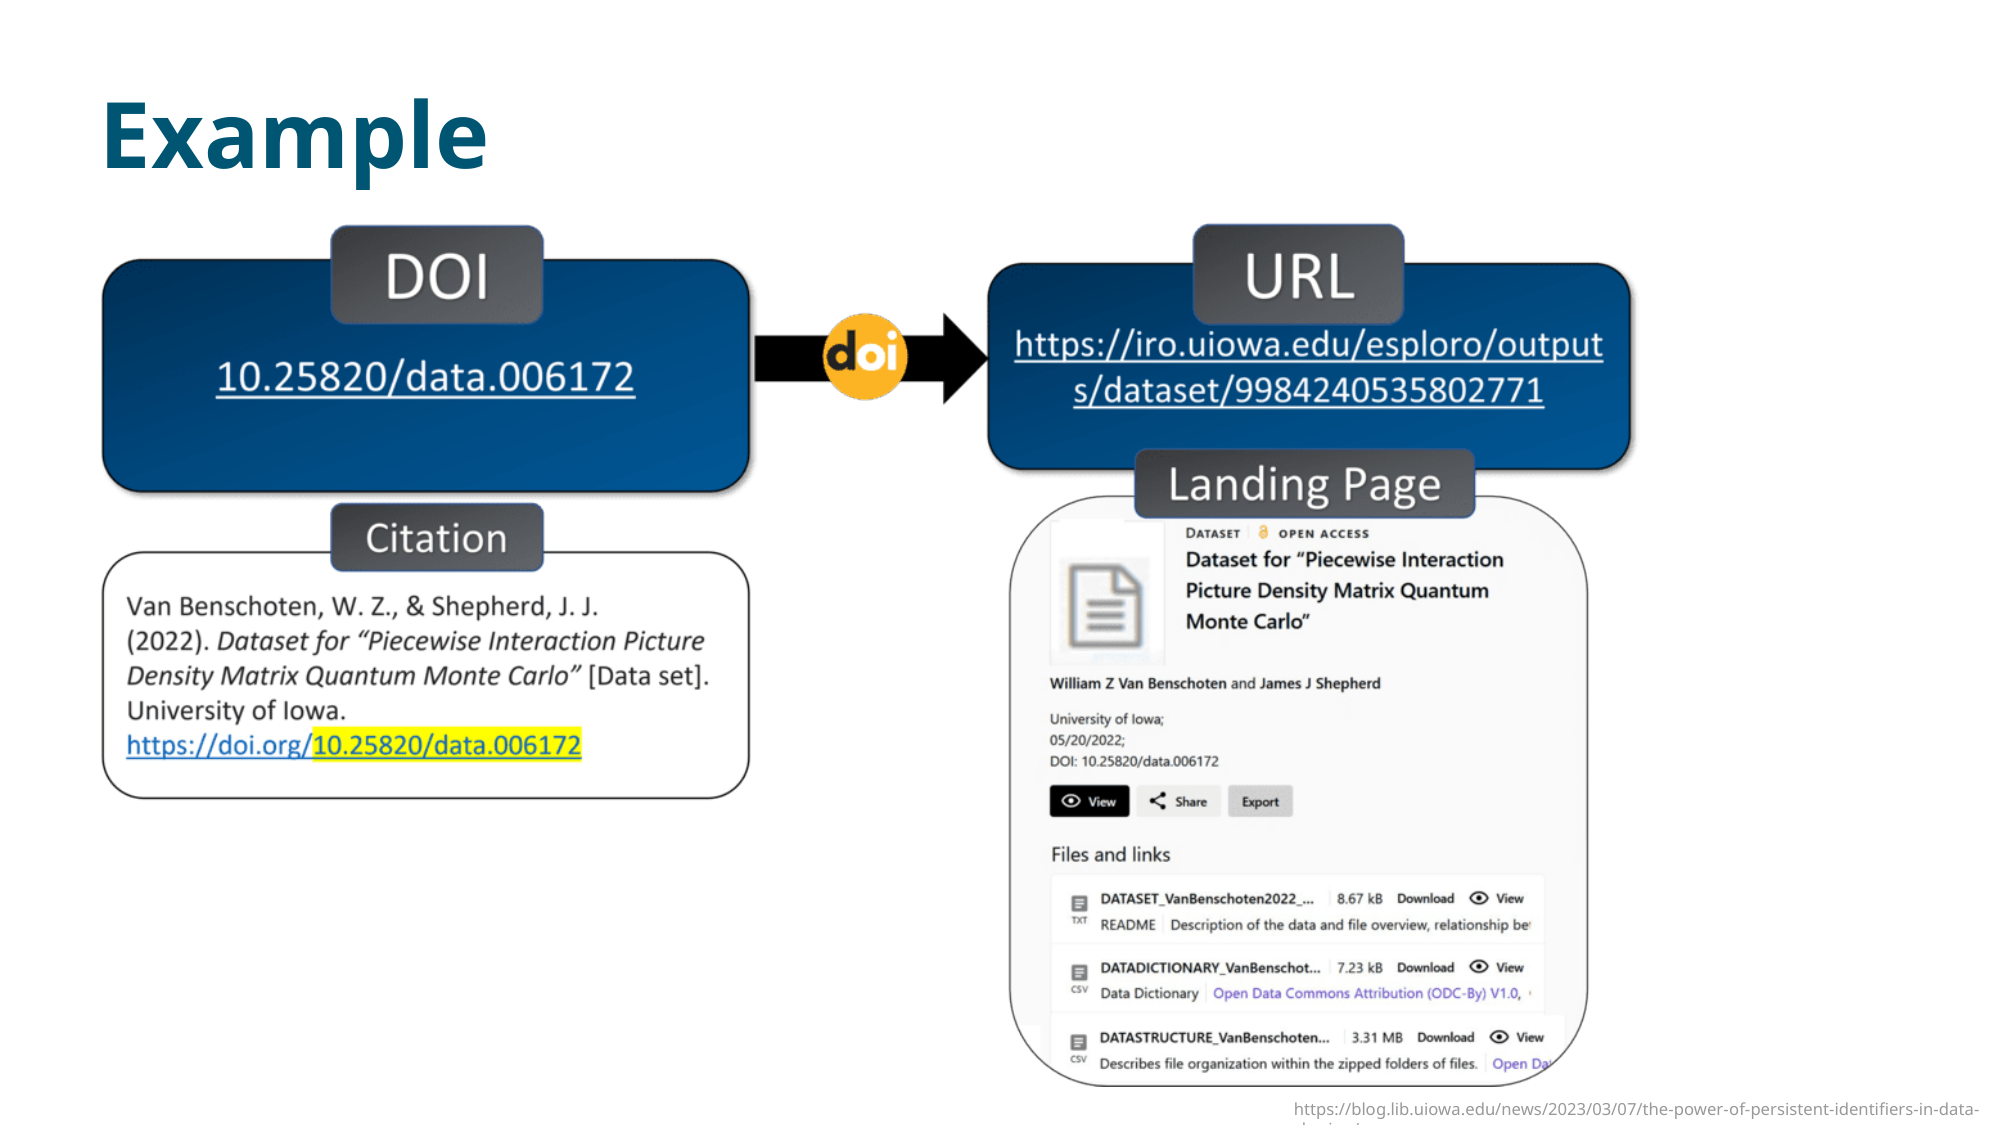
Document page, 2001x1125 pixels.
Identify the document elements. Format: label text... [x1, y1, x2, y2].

picture [99, 209, 1641, 1087]
title Example [99, 44, 1900, 233]
text_box https://blog.lib.uiowa.edu/news/2023/03/07/the-power-of-persistent-identifiers-in-data-sharing/ [1279, 1091, 2000, 1121]
